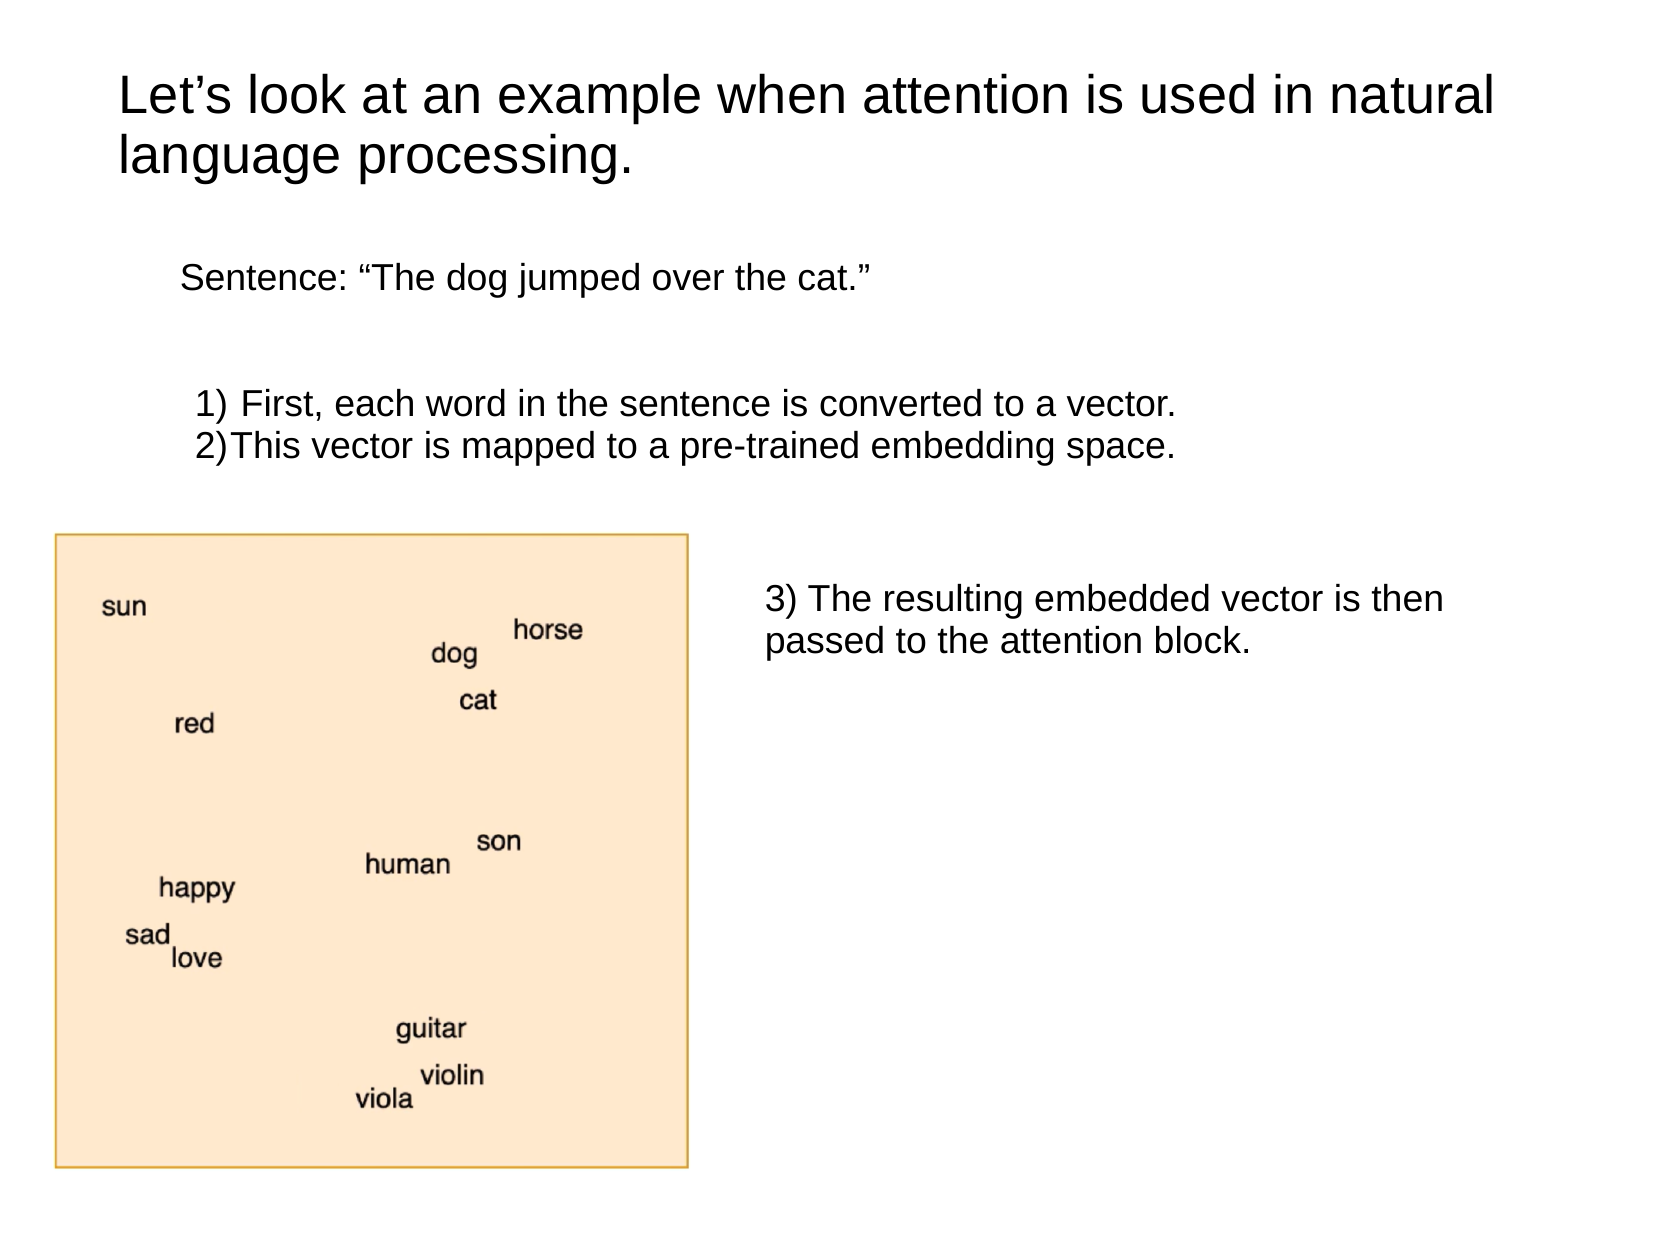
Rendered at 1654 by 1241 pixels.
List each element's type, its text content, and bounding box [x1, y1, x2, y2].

text_box Let’s look at an example when attention is used in natural language processing. [104, 56, 1526, 254]
text_box Sentence: “The dog jumped over the cat.” [165, 248, 1426, 306]
text_box 3) The resulting embedded vector is then passed to the attention block. [750, 570, 1501, 669]
picture [45, 521, 702, 1182]
text_box First, each word in the sentence is converted to a vector. This vector is mapped to a pre-trained embedding space. [180, 375, 1291, 474]
